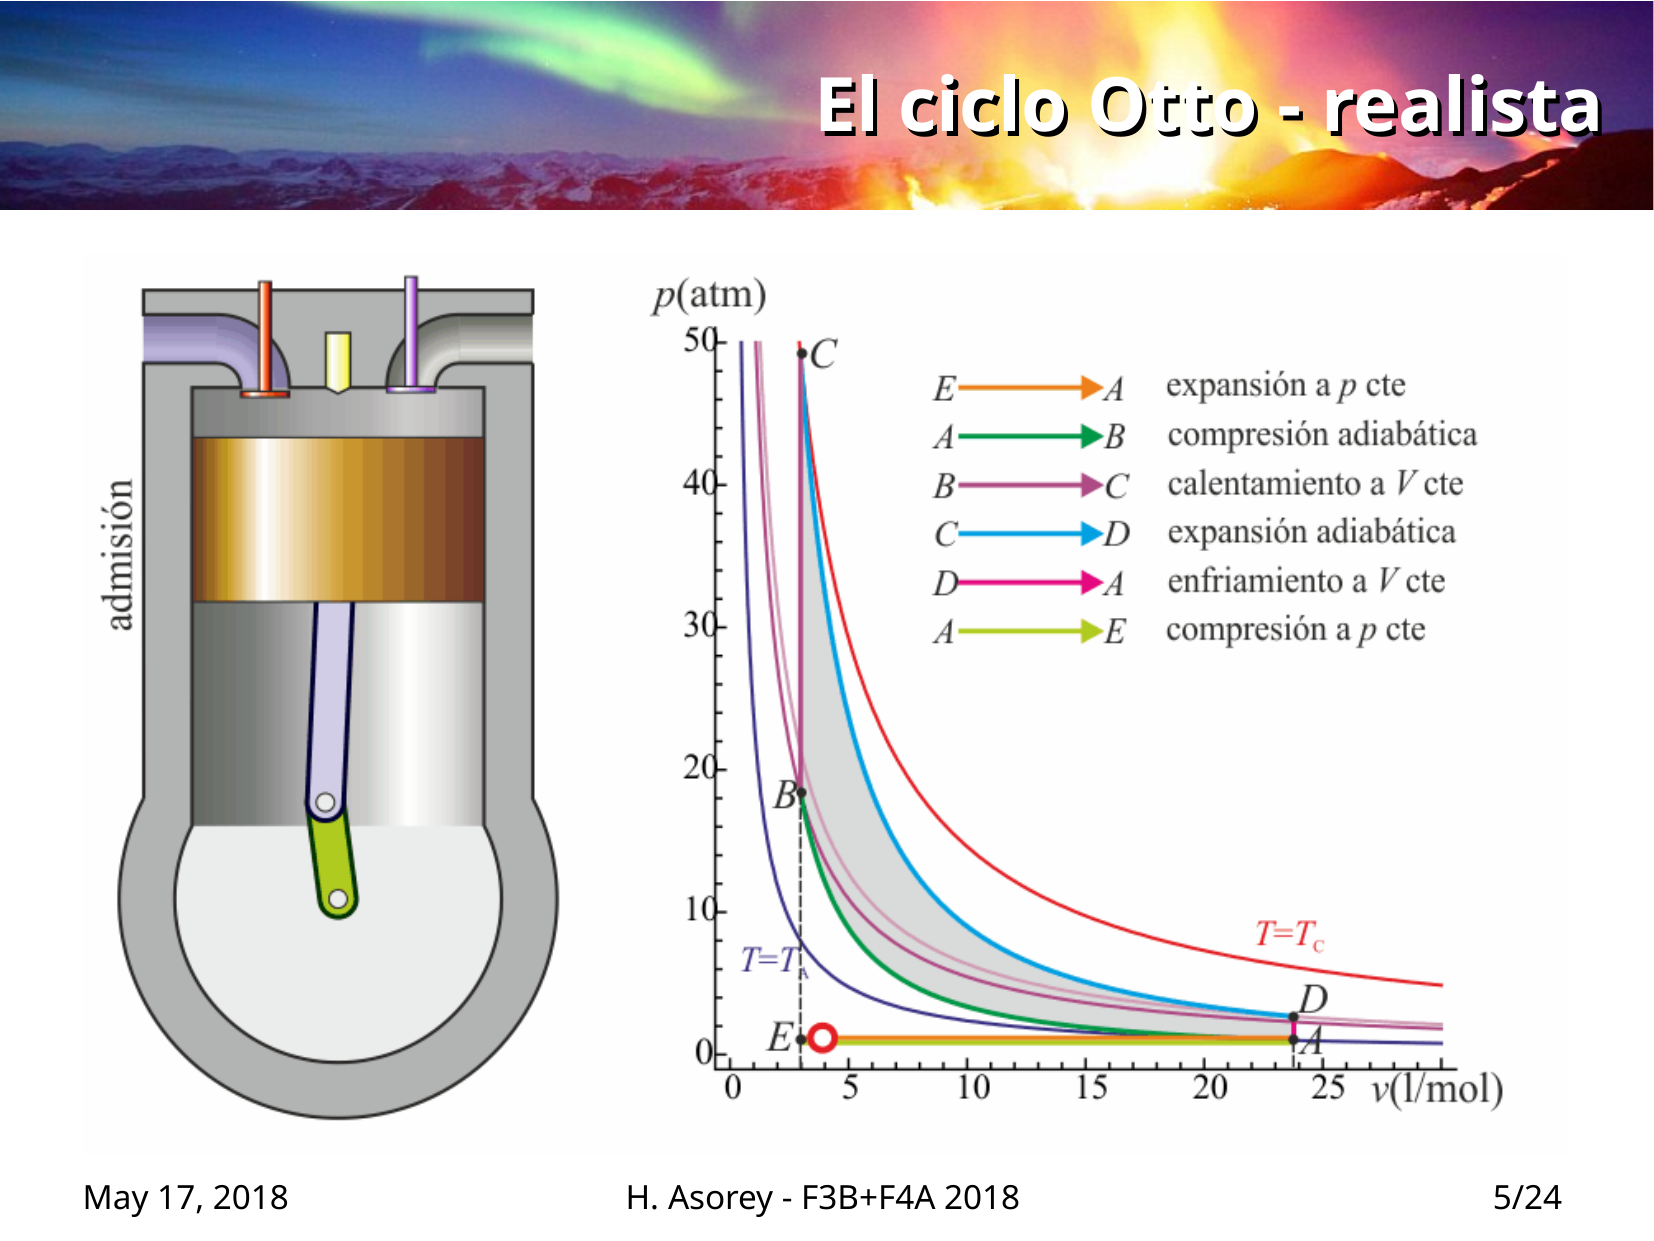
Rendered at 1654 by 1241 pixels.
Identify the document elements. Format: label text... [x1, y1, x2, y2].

title El ciclo Otto - realista [45, 15, 1606, 191]
picture [0, 1, 1654, 210]
picture [83, 254, 1567, 1156]
